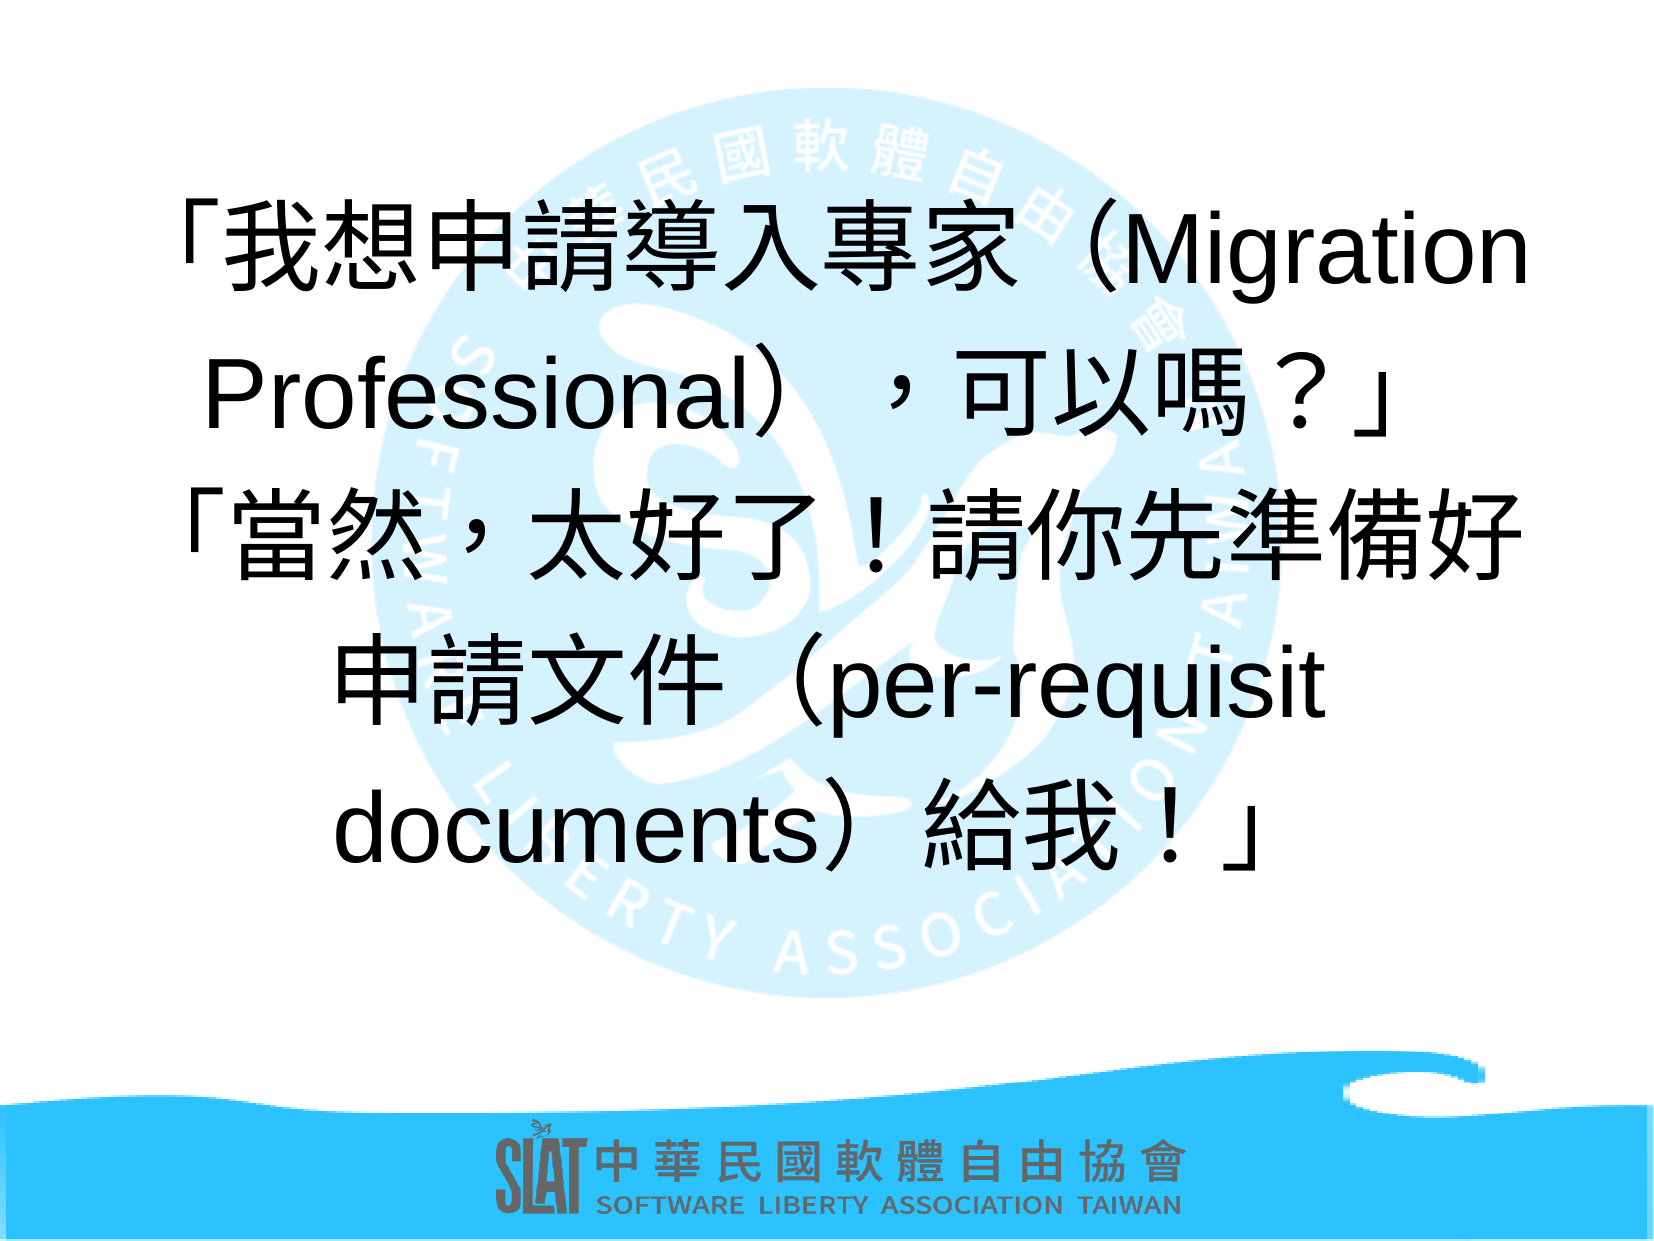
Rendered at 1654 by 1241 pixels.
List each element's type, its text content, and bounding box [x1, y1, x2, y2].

subtitle 「我想申請導入專家（Migration Professional），可以嗎？」 「當然，太好了！請你先準備好申請文件（per-requisit documents）給我！」 [82, 49, 1571, 1010]
picture [0, 1051, 1654, 1241]
